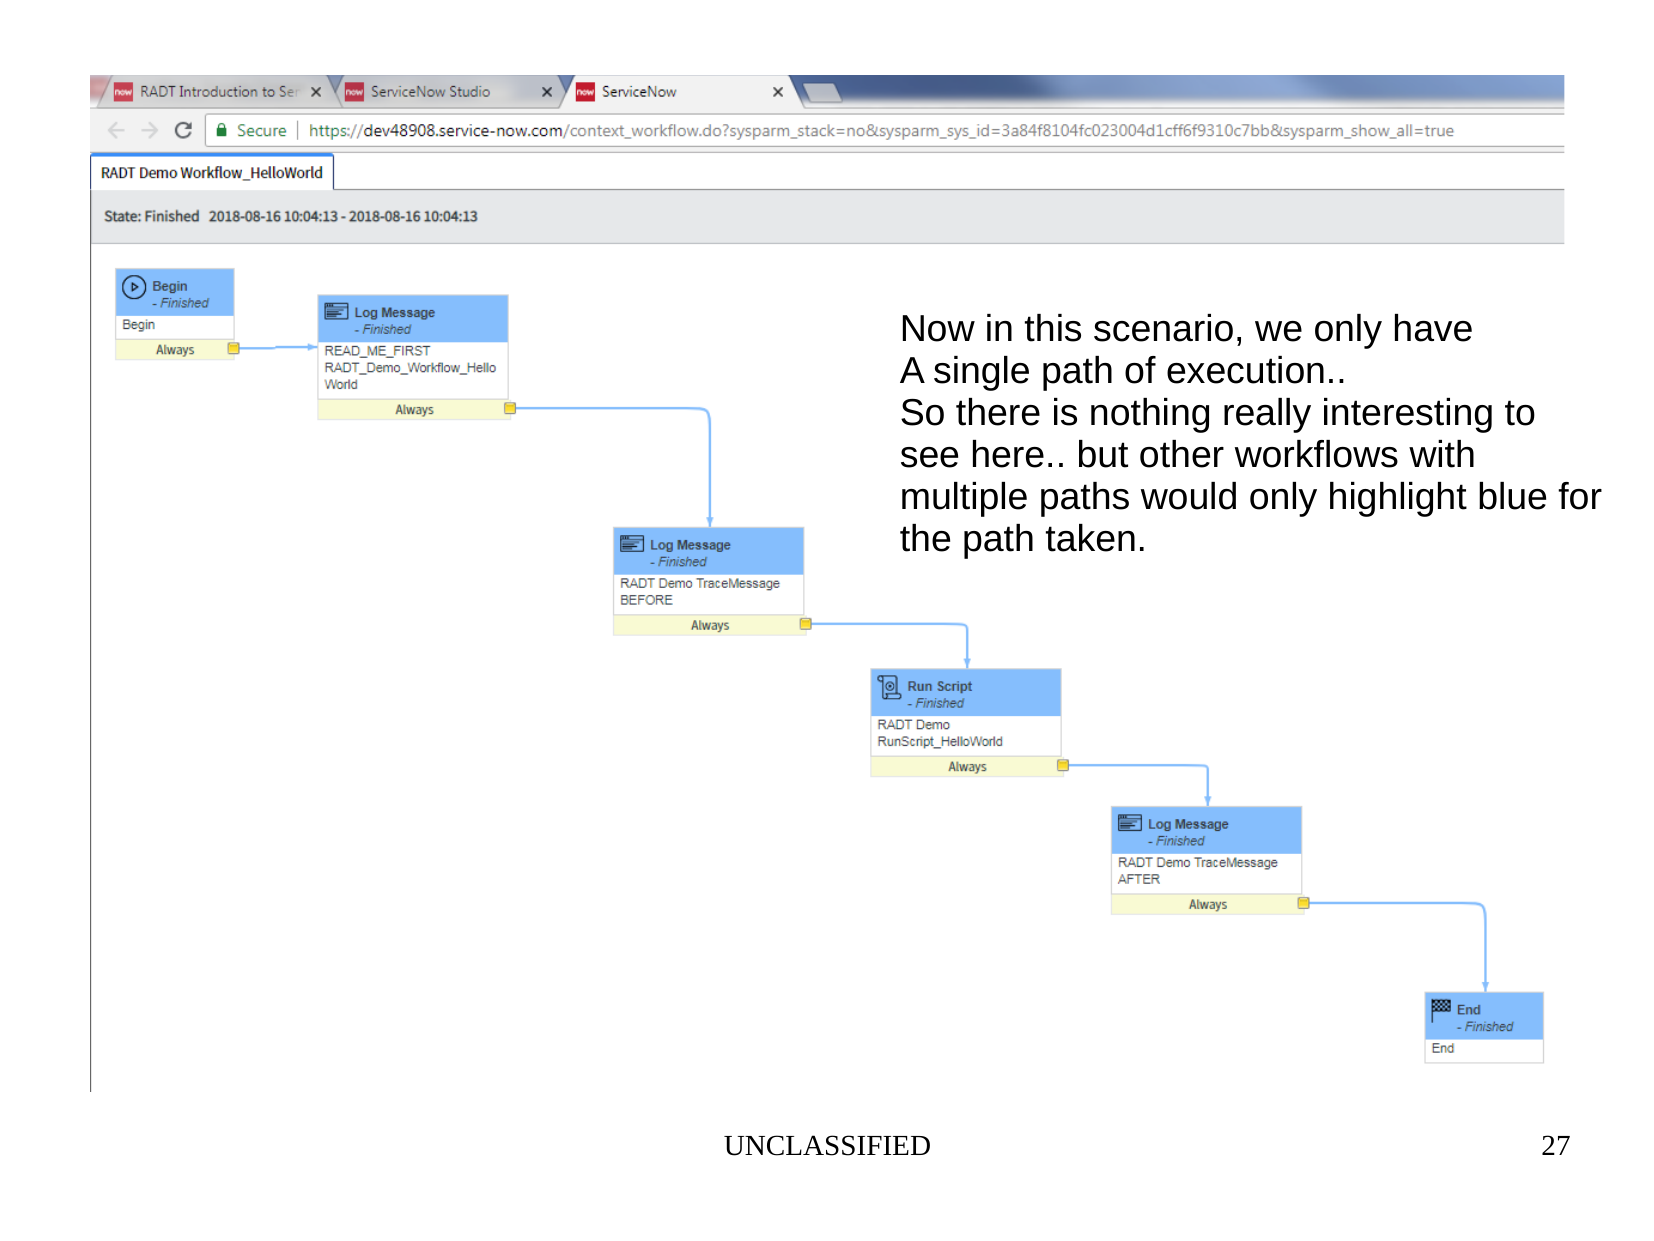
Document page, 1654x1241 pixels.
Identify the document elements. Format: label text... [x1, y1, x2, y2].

picture [90, 75, 1565, 1092]
text_box Now in this scenario, we only have A single path of execution.. So there is nothing really interesting to see here.. but other workflows with multiple paths would only highlight blue for the path taken. [885, 300, 1621, 567]
